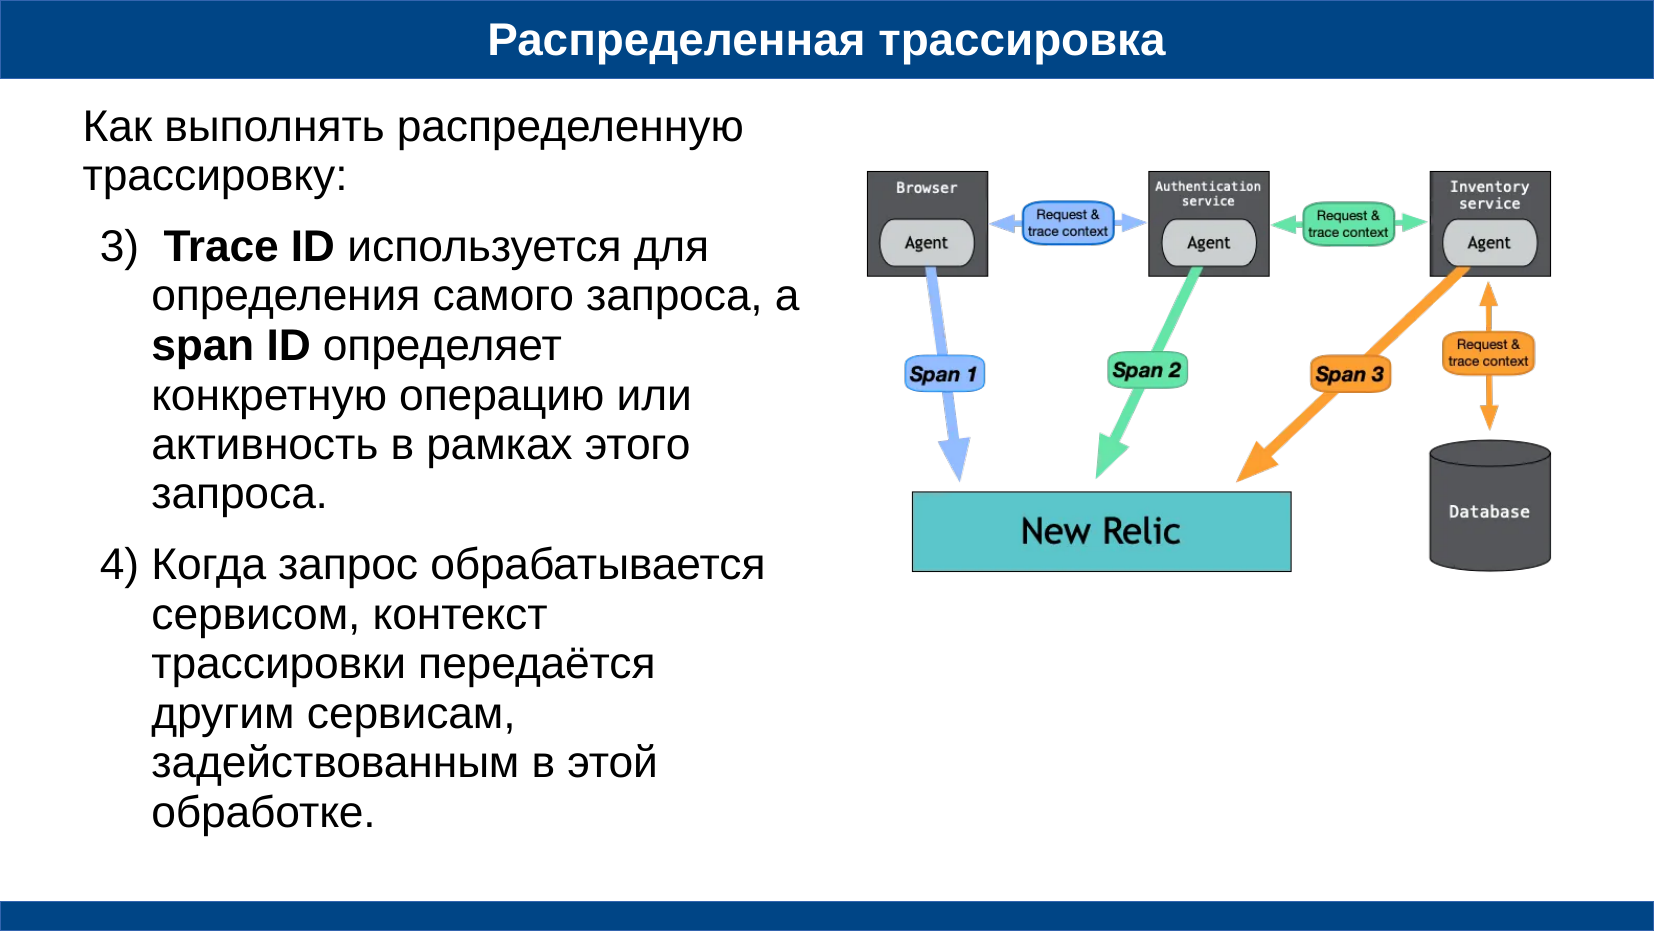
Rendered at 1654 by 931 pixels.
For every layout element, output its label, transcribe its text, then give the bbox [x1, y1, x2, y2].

picture [845, 101, 1572, 641]
title Распределенная трассировка [0, 0, 1654, 79]
list Как выполнять распределенную трассировку: Trace ID используется для определения самого запроса, а span ID определяет конкретную операцию или активность в рамках этого запроса. Когда запрос обрабатывается сервисом, контекст трассировки передаётся другим сервисам, задействованным в этой обработке. [82, 101, 809, 841]
